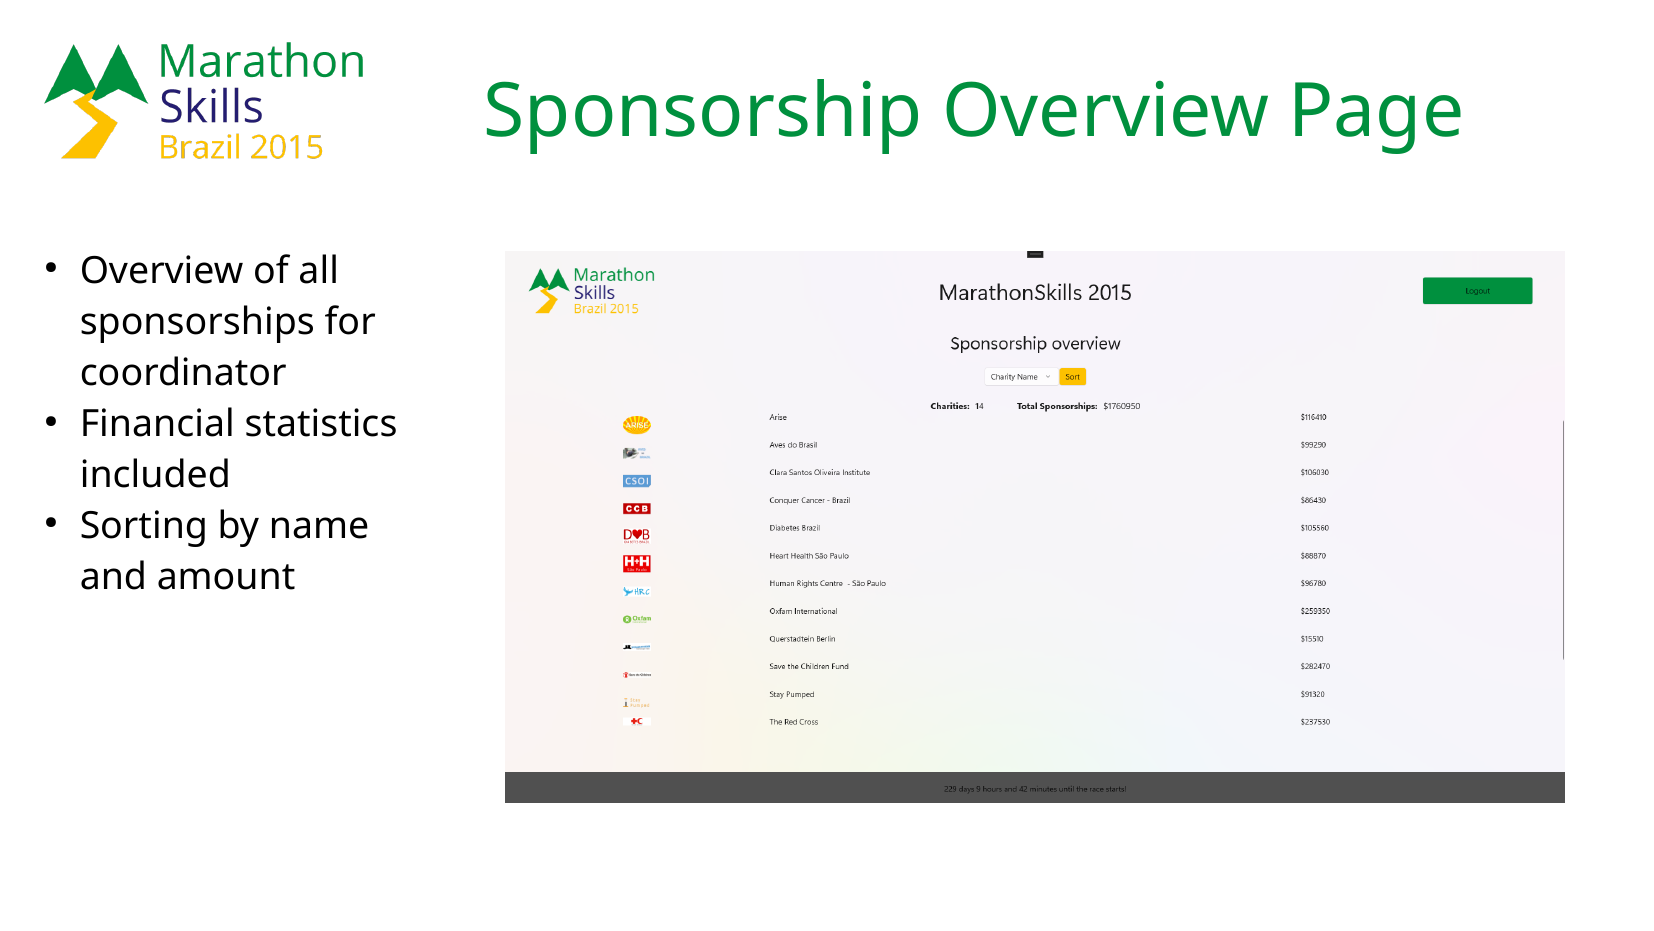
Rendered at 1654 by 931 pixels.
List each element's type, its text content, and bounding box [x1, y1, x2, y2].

picture [505, 251, 1565, 803]
title Sponsorship Overview Page [413, 1, 1536, 213]
text_box Overview of all sponsorships for coordinator Financial statistics included Sorting by name and amount [29, 236, 443, 827]
picture [29, 29, 384, 173]
